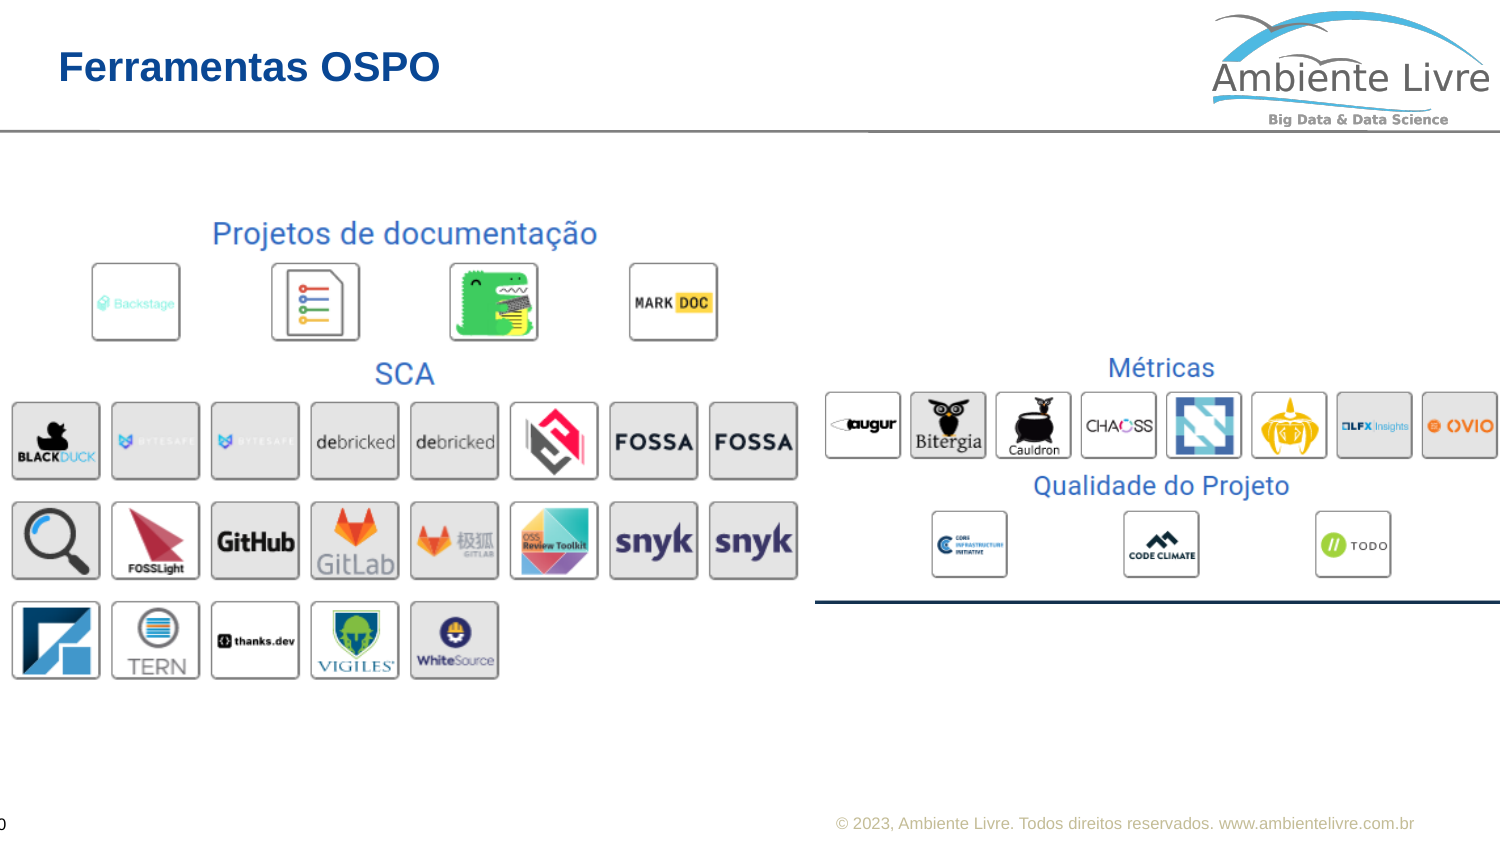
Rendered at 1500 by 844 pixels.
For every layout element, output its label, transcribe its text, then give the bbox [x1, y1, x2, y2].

title Ferramentas OSPO [43, 8, 1127, 129]
picture [0, 200, 1500, 684]
picture [1212, 11, 1489, 127]
